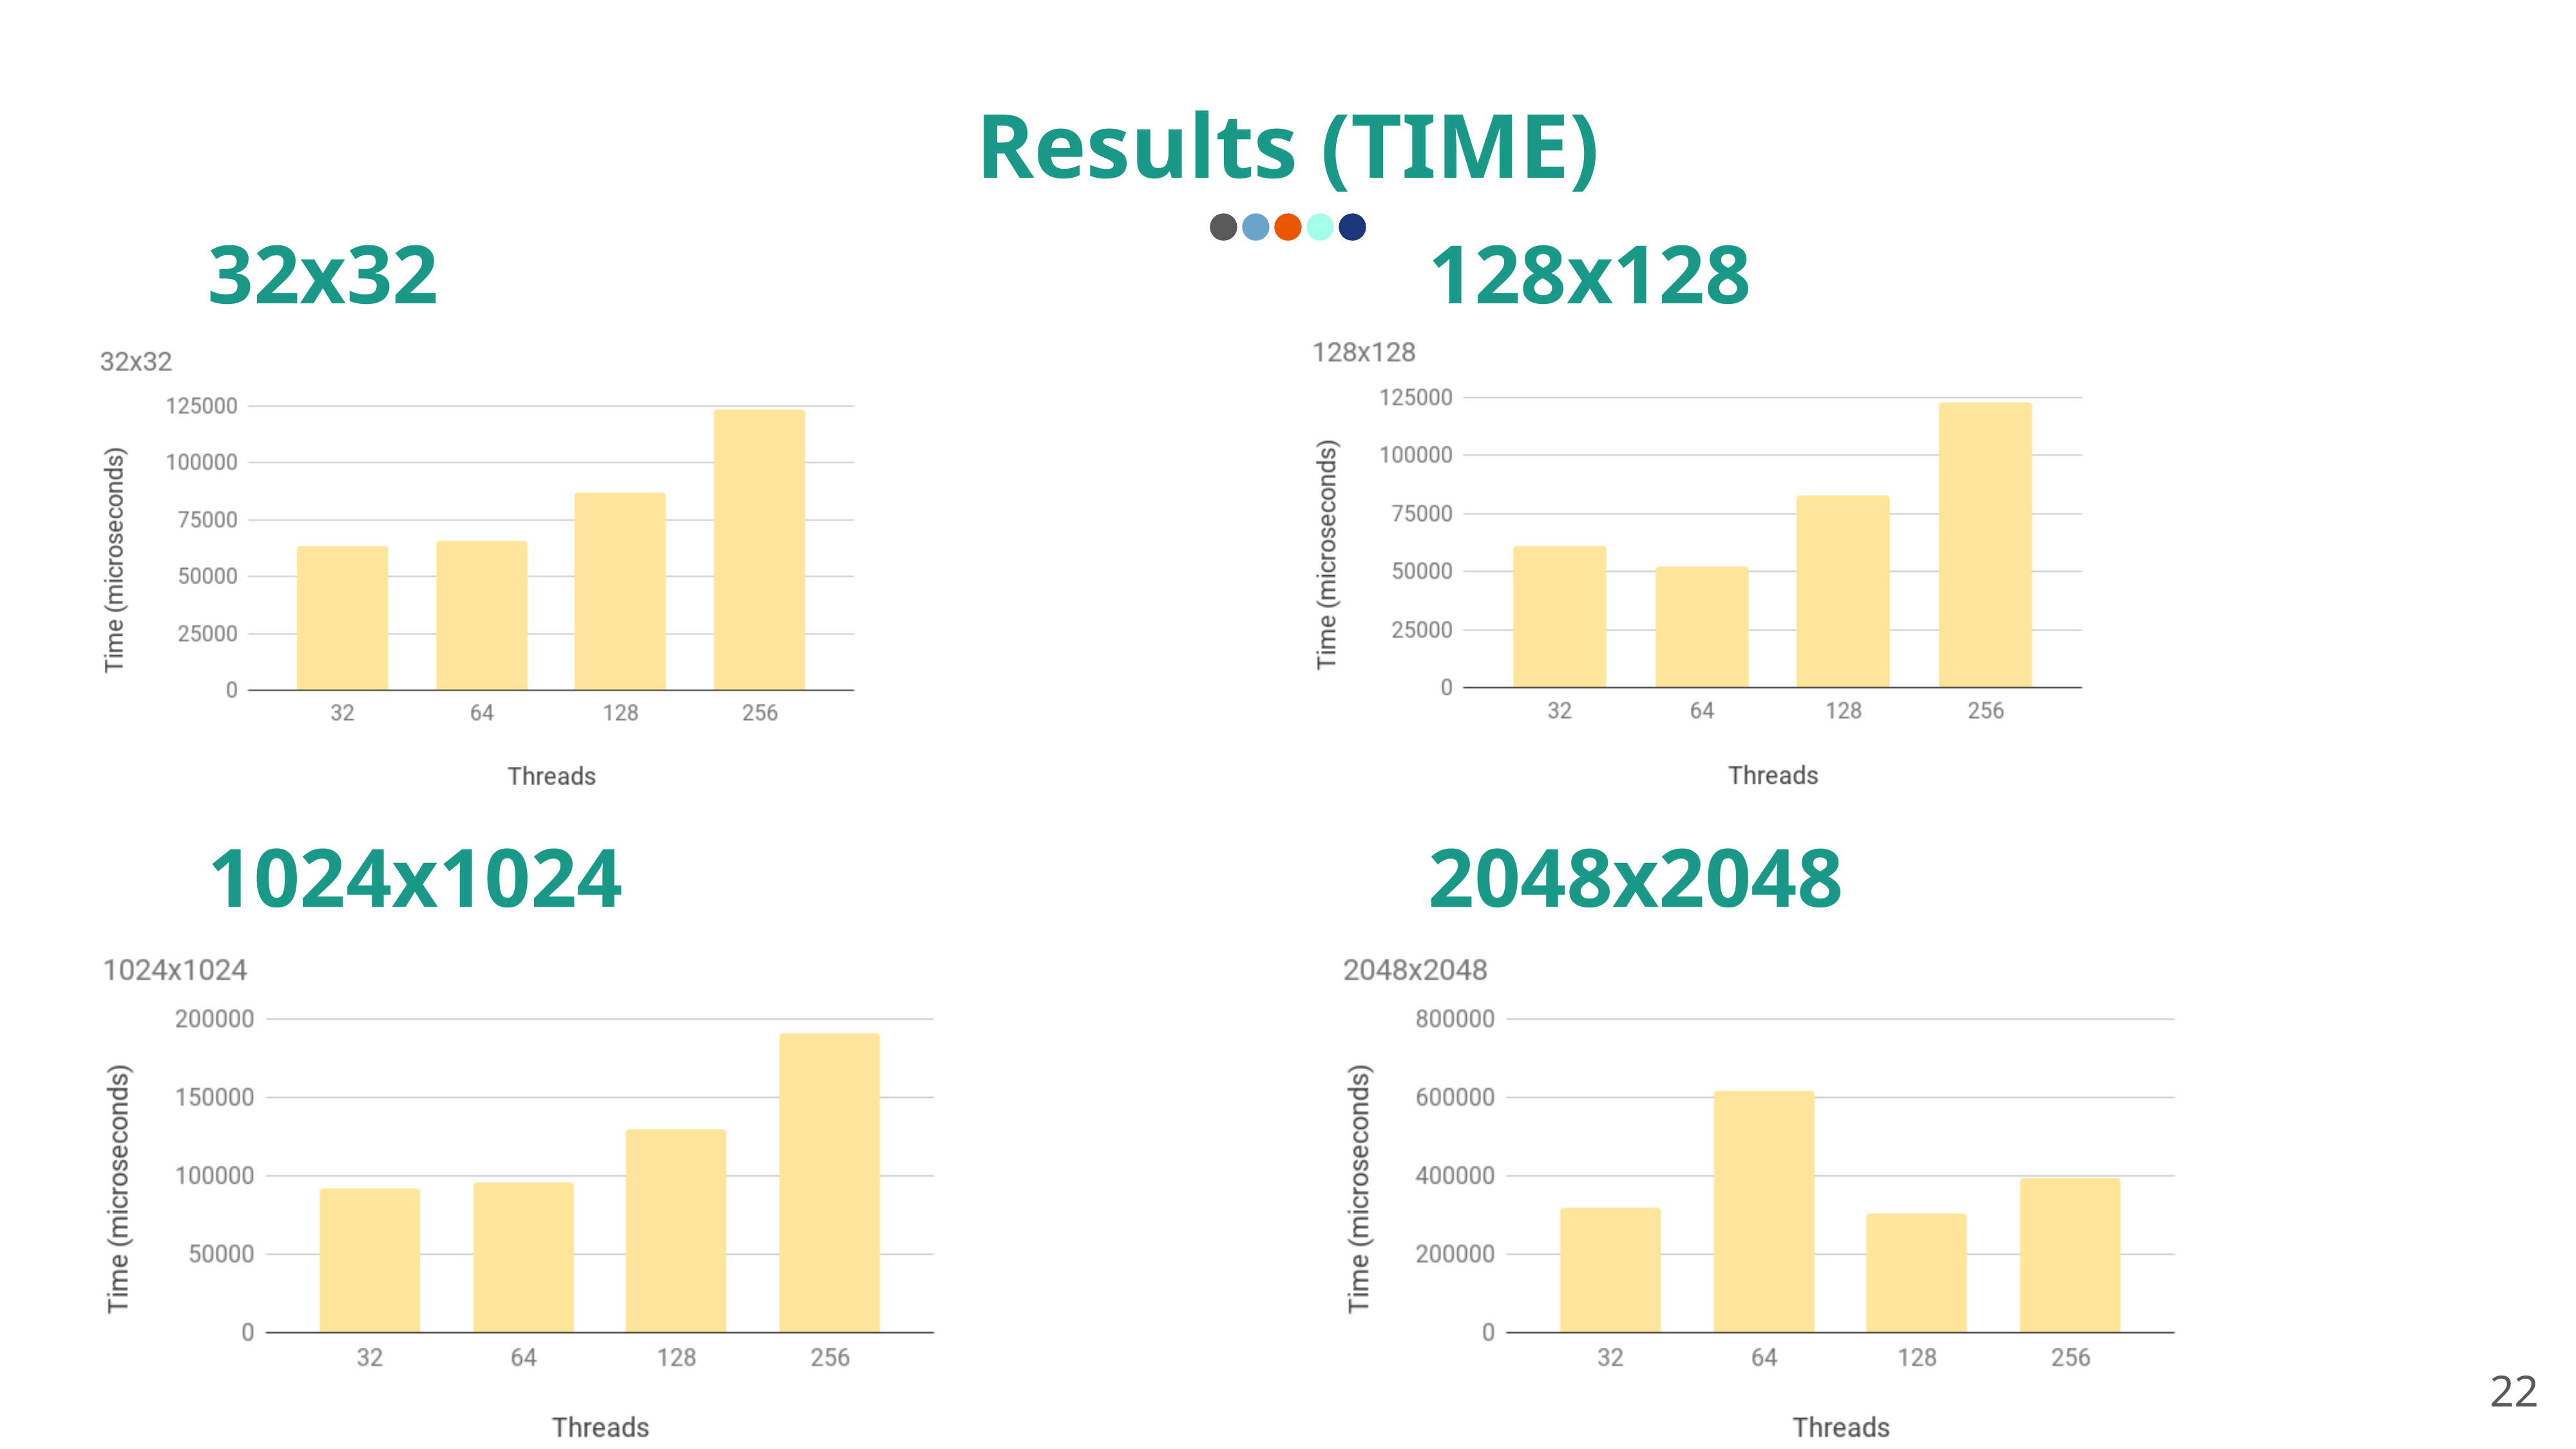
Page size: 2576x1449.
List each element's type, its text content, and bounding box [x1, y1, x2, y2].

text_box 2048x2048 [1418, 817, 1900, 924]
text_box [1210, 213, 1237, 241]
text_box [1242, 213, 1270, 241]
text_box Results (TIME) [622, 89, 1954, 197]
picture [75, 924, 962, 1449]
text_box 32x32 [198, 213, 679, 320]
slide_number <number> [2410, 1338, 2566, 1449]
text_box 128x128 [1418, 213, 1900, 310]
picture [75, 320, 879, 817]
text_box 1024x1024 [198, 817, 679, 924]
text_box [1339, 213, 1366, 241]
text_box [1306, 213, 1334, 241]
picture [1315, 924, 2202, 1449]
picture [1286, 310, 2108, 817]
text_box [1274, 213, 1302, 241]
